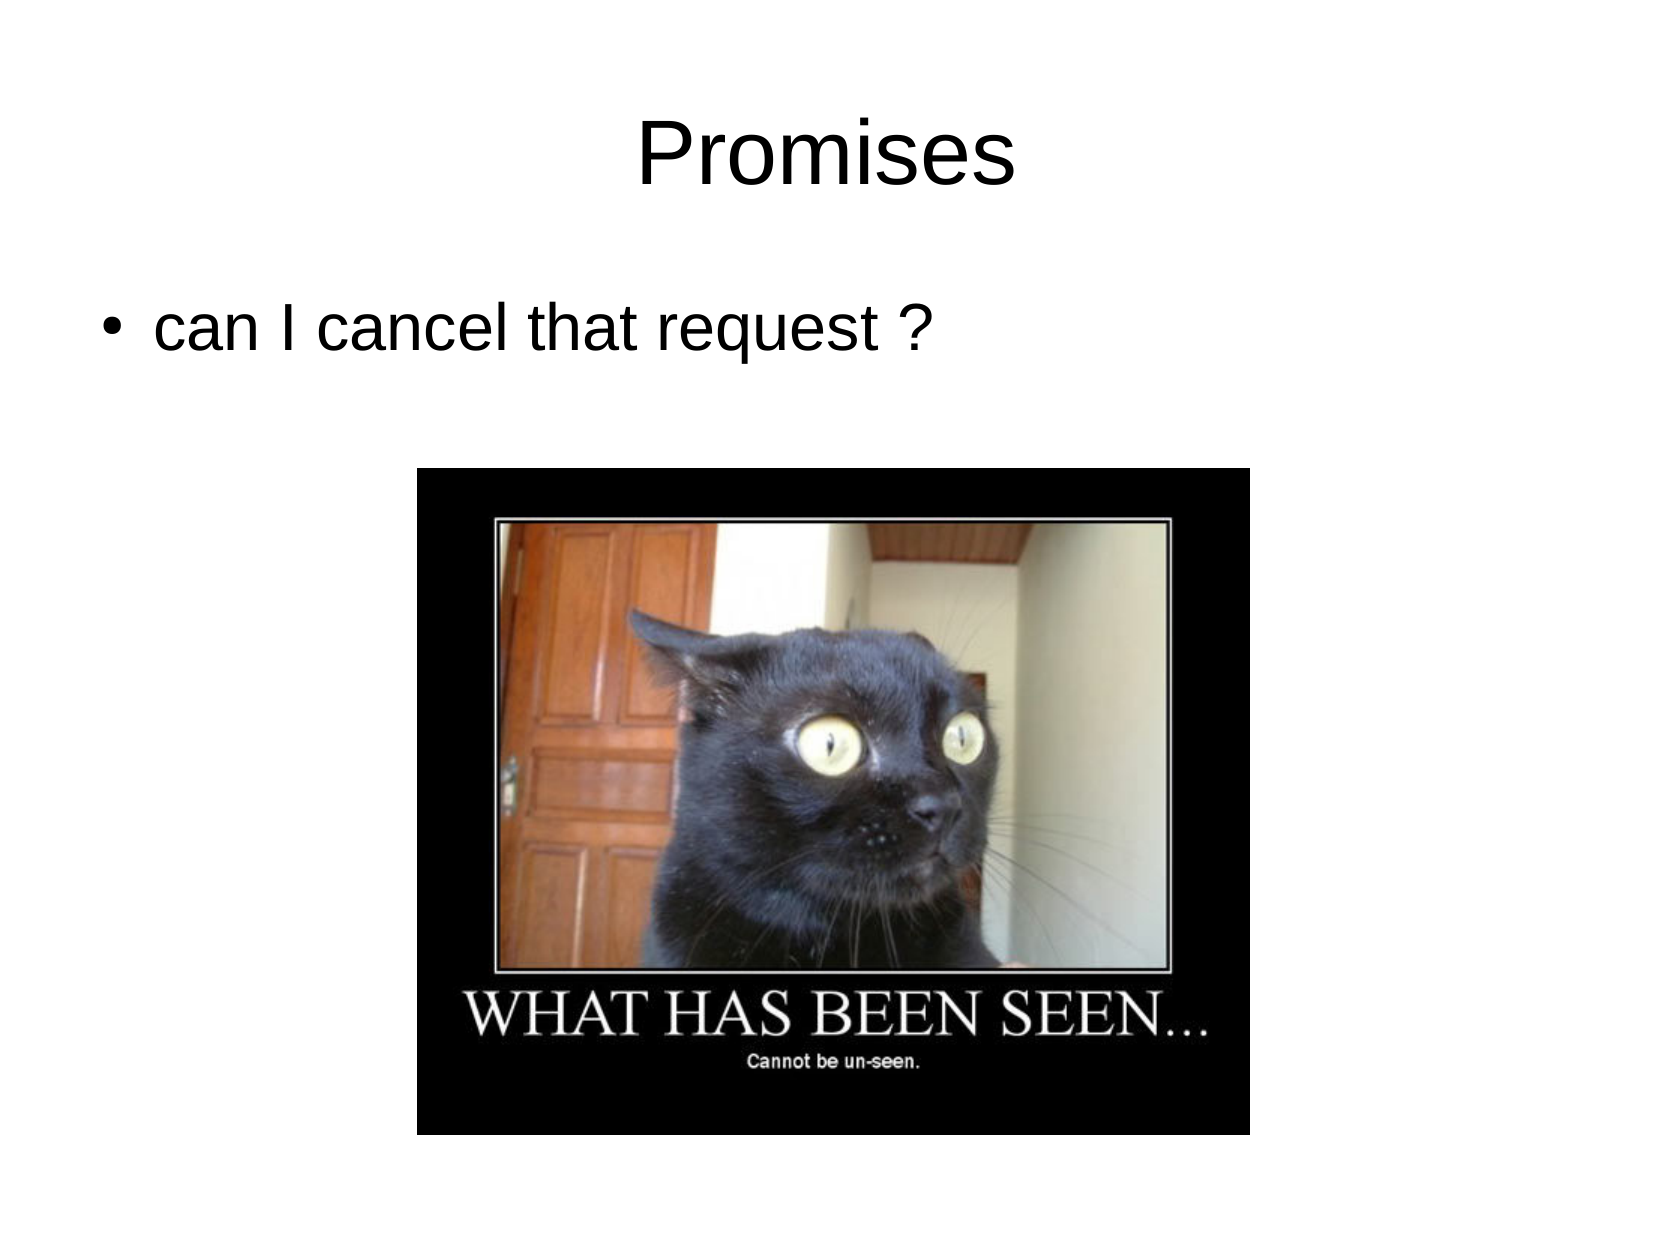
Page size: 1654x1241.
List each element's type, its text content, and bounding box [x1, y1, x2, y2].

picture [417, 468, 1250, 1135]
list can I cancel that request ? [82, 290, 1571, 1010]
title Promises [82, 49, 1571, 257]
